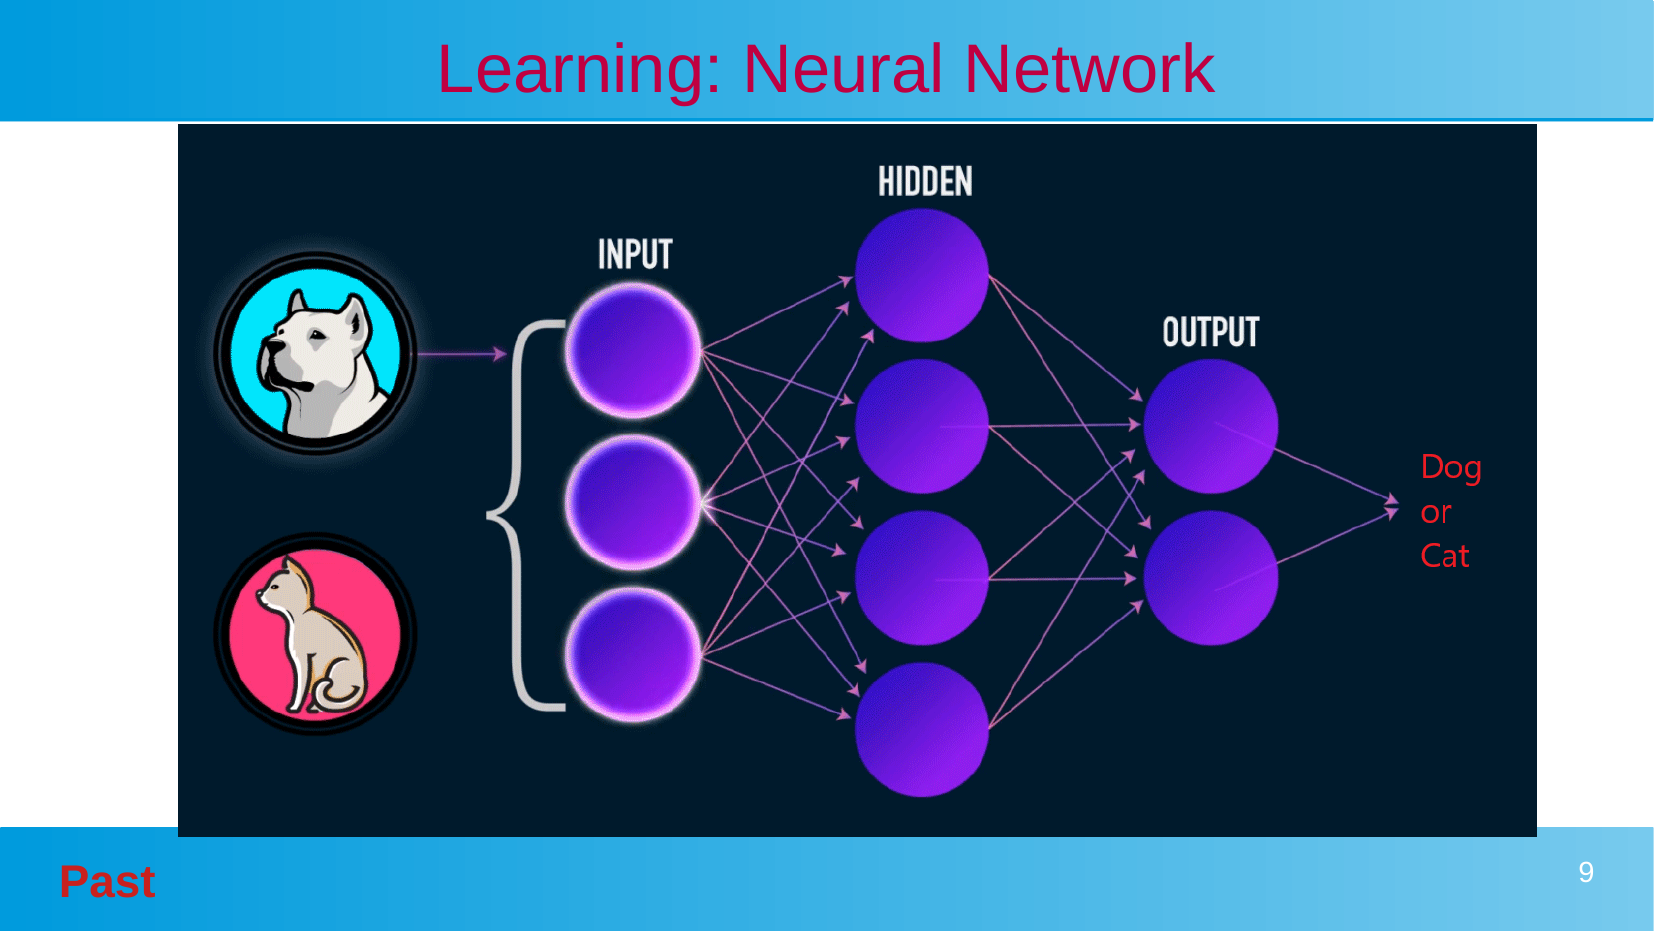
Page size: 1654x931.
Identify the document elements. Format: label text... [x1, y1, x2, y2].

picture [178, 124, 1537, 837]
title Learning: Neural Network [59, 29, 1595, 108]
